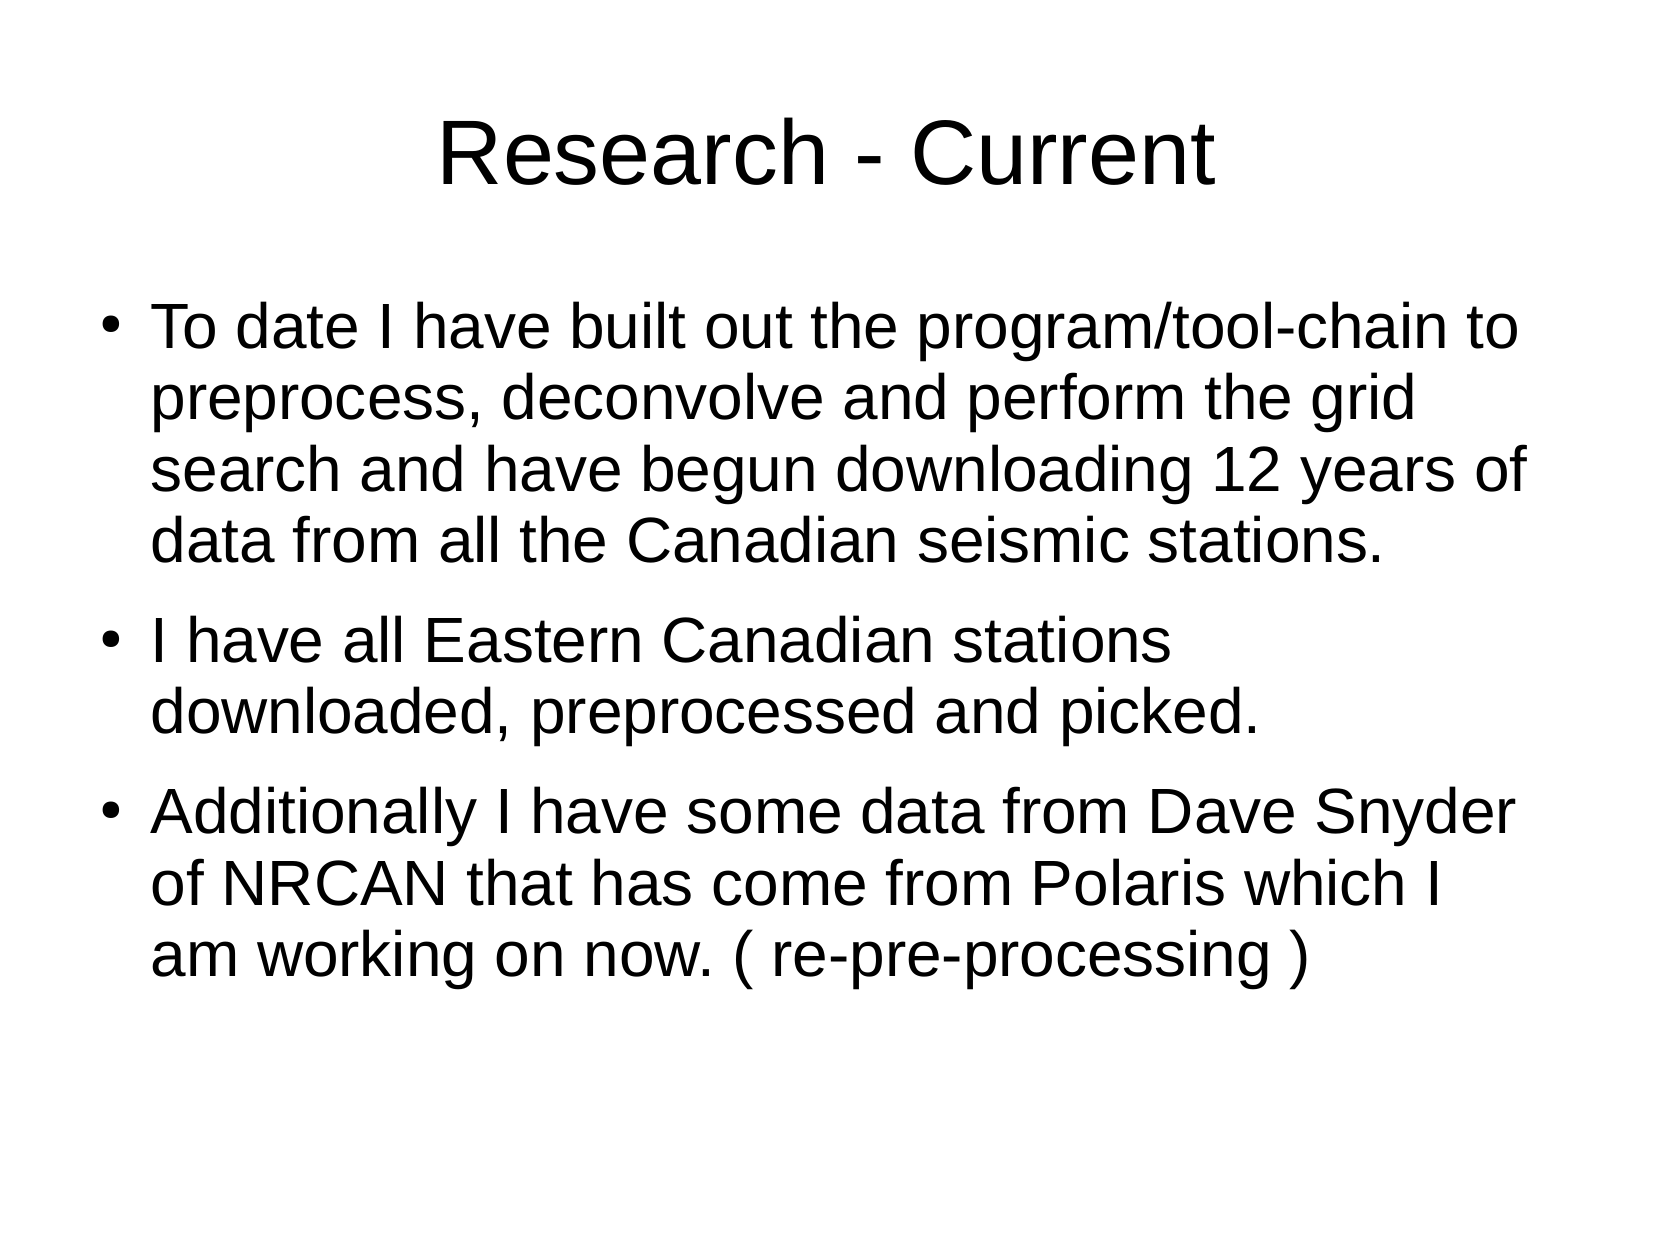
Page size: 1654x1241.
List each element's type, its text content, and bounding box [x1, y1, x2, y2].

list To date I have built out the program/tool-chain to preprocess, deconvolve and perform the grid search and have begun downloading 12 years of data from all the Canadian seismic stations. I have all Eastern Canadian stations downloaded, preprocessed and picked. Additionally I have some data from Dave Snyder of NRCAN that has come from Polaris which I am working on now. ( re-pre-processing ) [82, 290, 1538, 1010]
title Research - Current [82, 49, 1571, 257]
